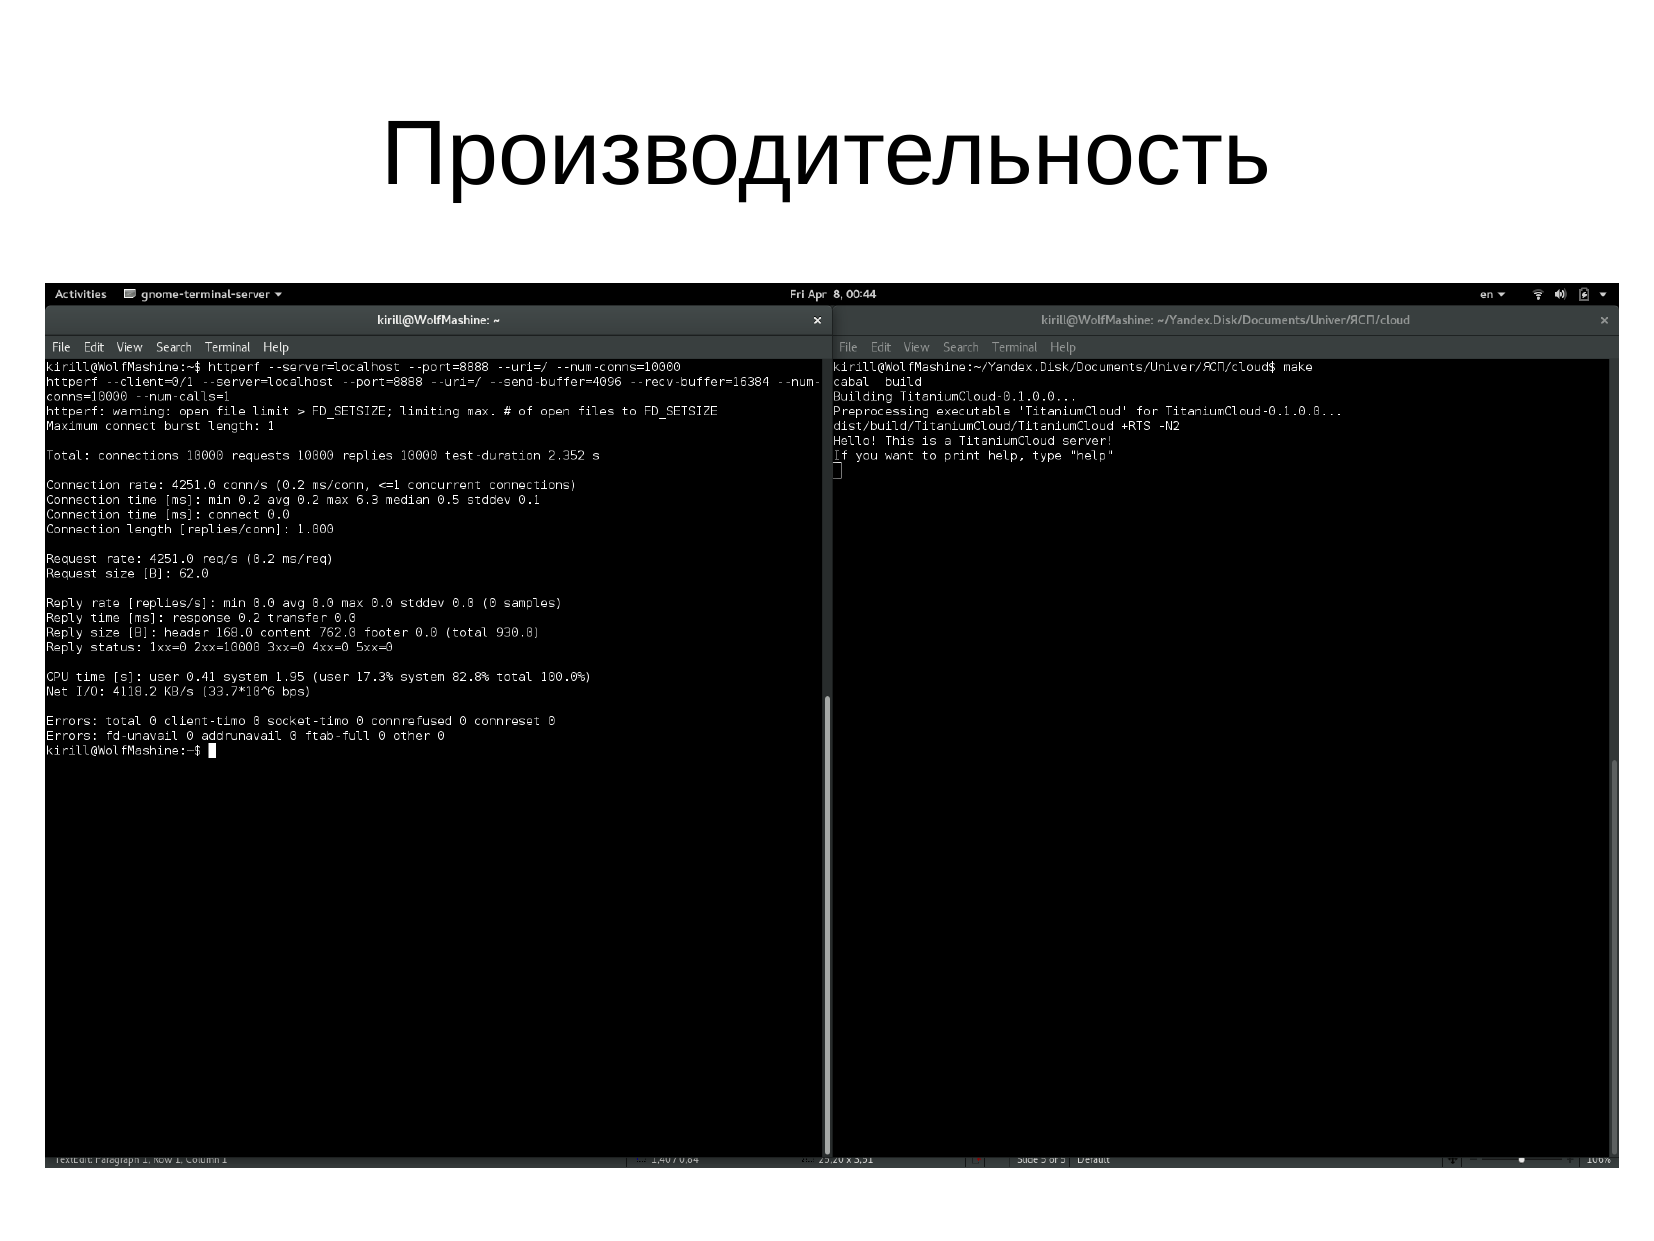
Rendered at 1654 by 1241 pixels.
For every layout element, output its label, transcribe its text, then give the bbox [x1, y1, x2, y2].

picture [45, 283, 1619, 1169]
title Производительность [82, 49, 1571, 257]
